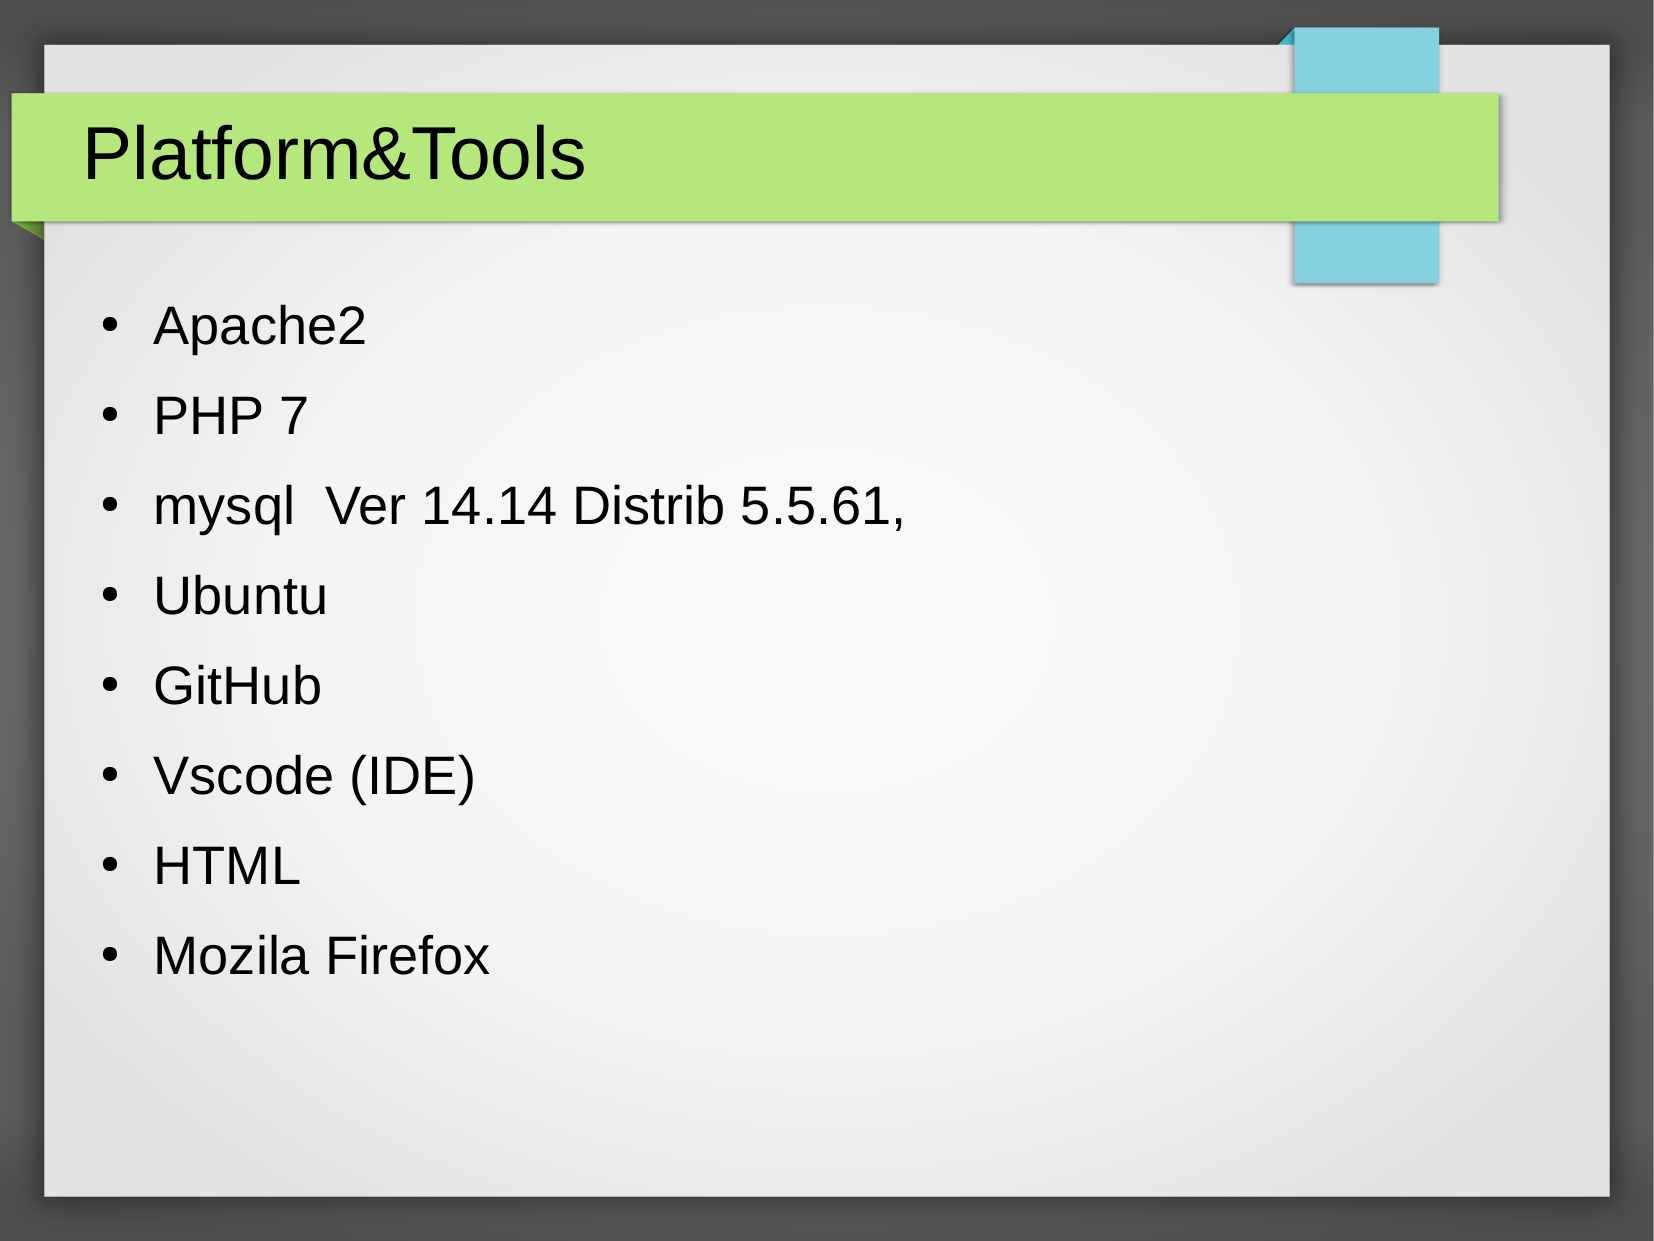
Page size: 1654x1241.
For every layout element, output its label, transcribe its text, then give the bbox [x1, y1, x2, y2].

title Platform&Tools [82, 94, 1264, 213]
list Apache2 PHP 7 mysql Ver 14.14 Distrib 5.5.61, Ubuntu GitHub Vscode (IDE) HTML Mozila Firefox [82, 295, 1571, 1015]
picture [0, 0, 1654, 1241]
